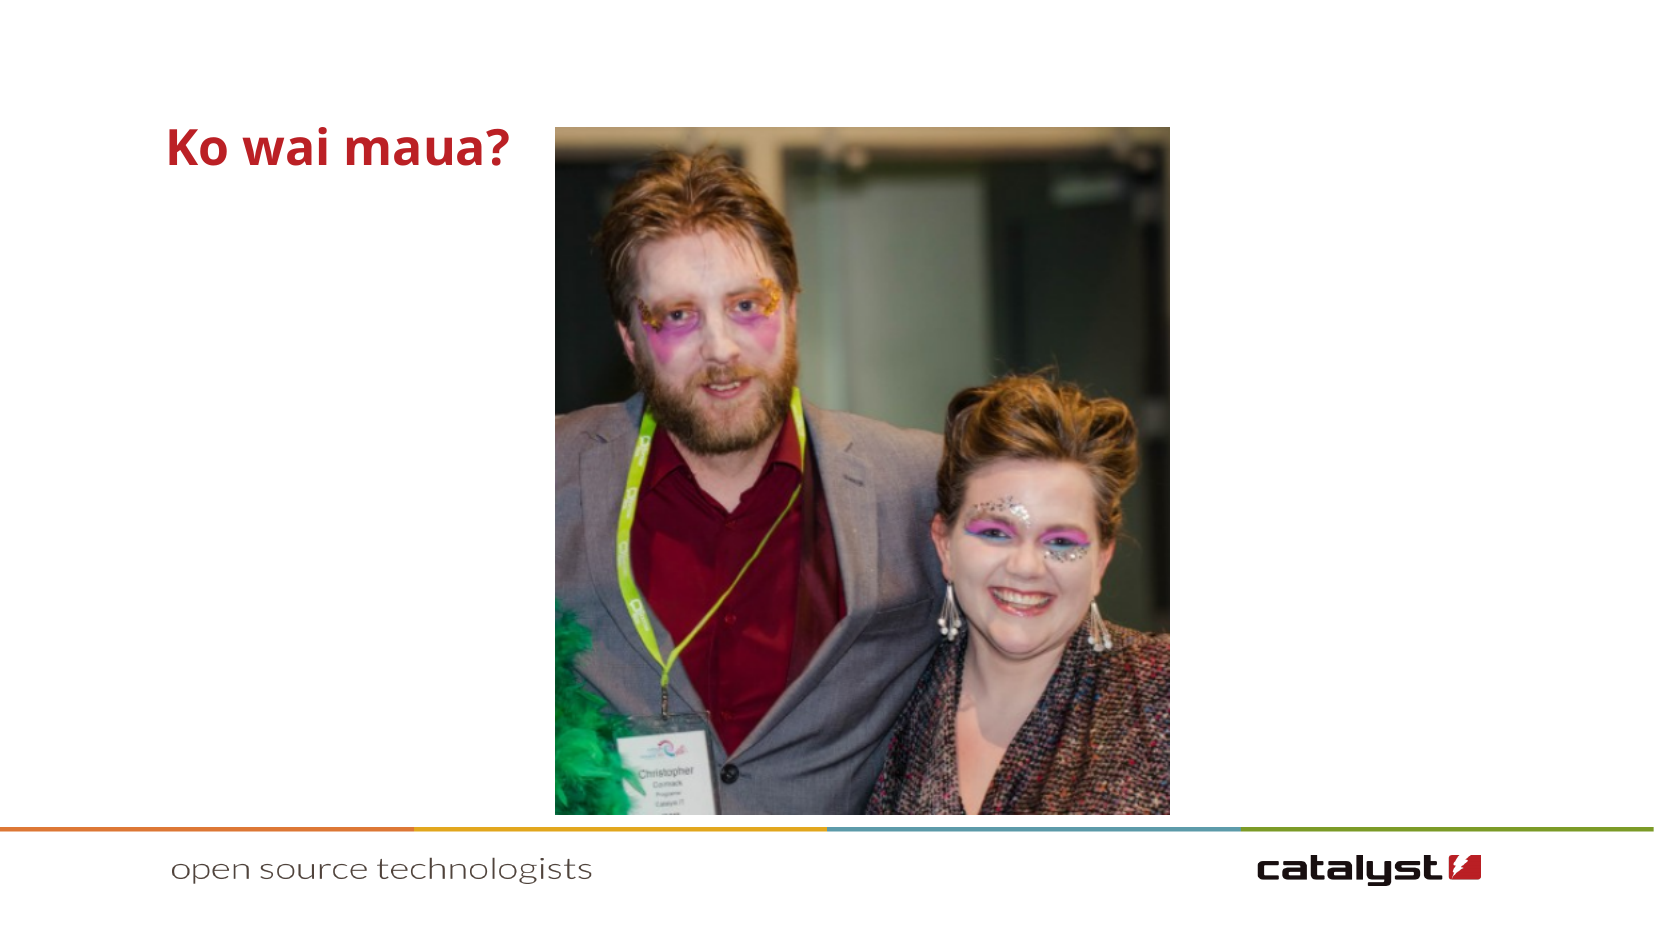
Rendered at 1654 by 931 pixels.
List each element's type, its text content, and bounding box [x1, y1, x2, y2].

picture [0, 827, 1654, 886]
title Ko wai maua? [165, 68, 1489, 224]
picture [555, 127, 1170, 815]
